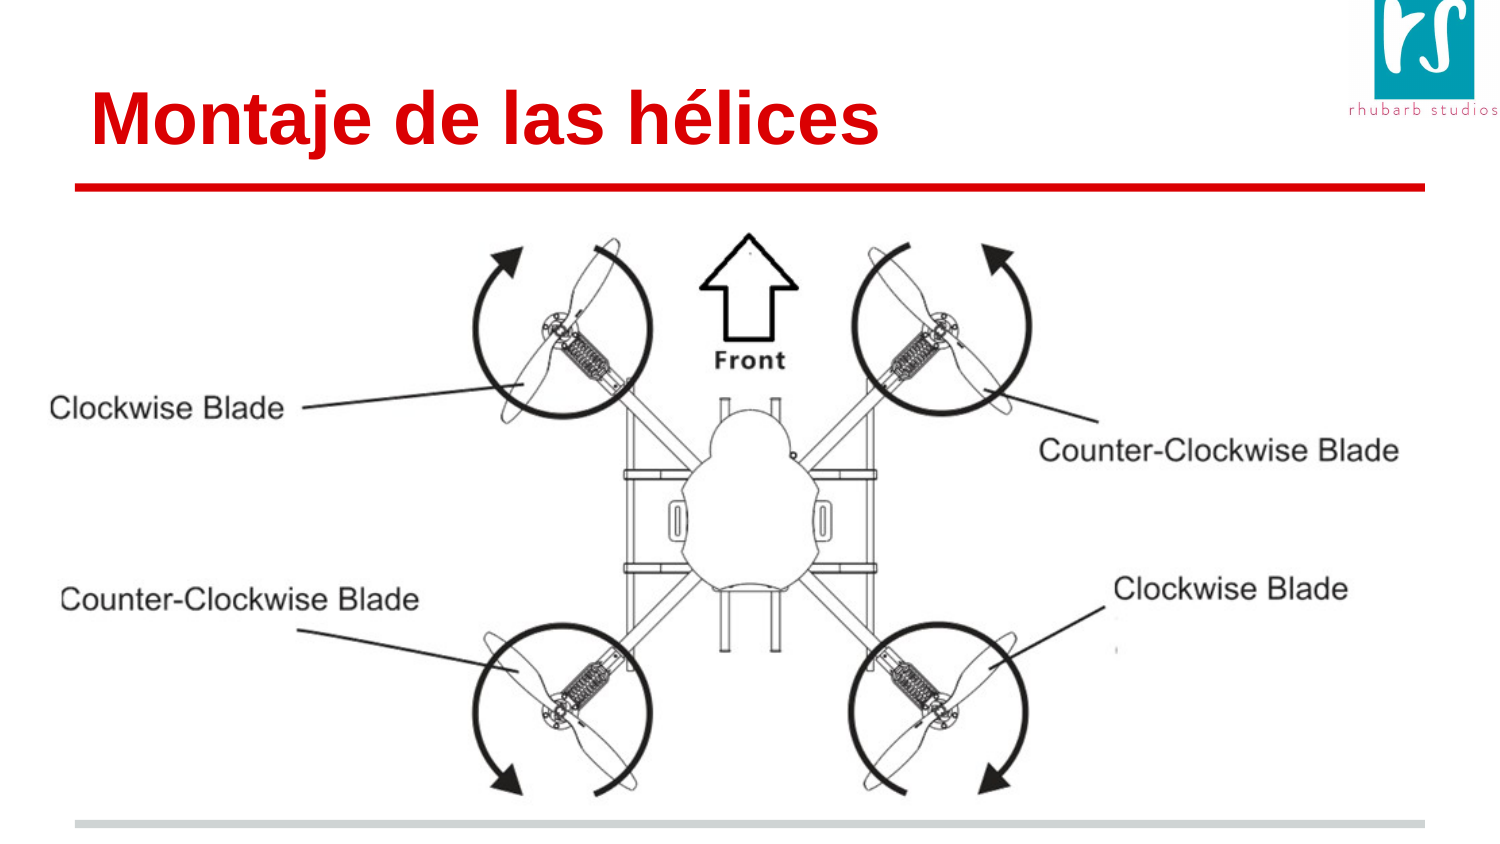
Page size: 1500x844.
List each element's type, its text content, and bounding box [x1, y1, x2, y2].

title Montaje de las hélices [75, 33, 1425, 175]
picture [1348, 0, 1500, 118]
picture [47, 200, 1400, 815]
